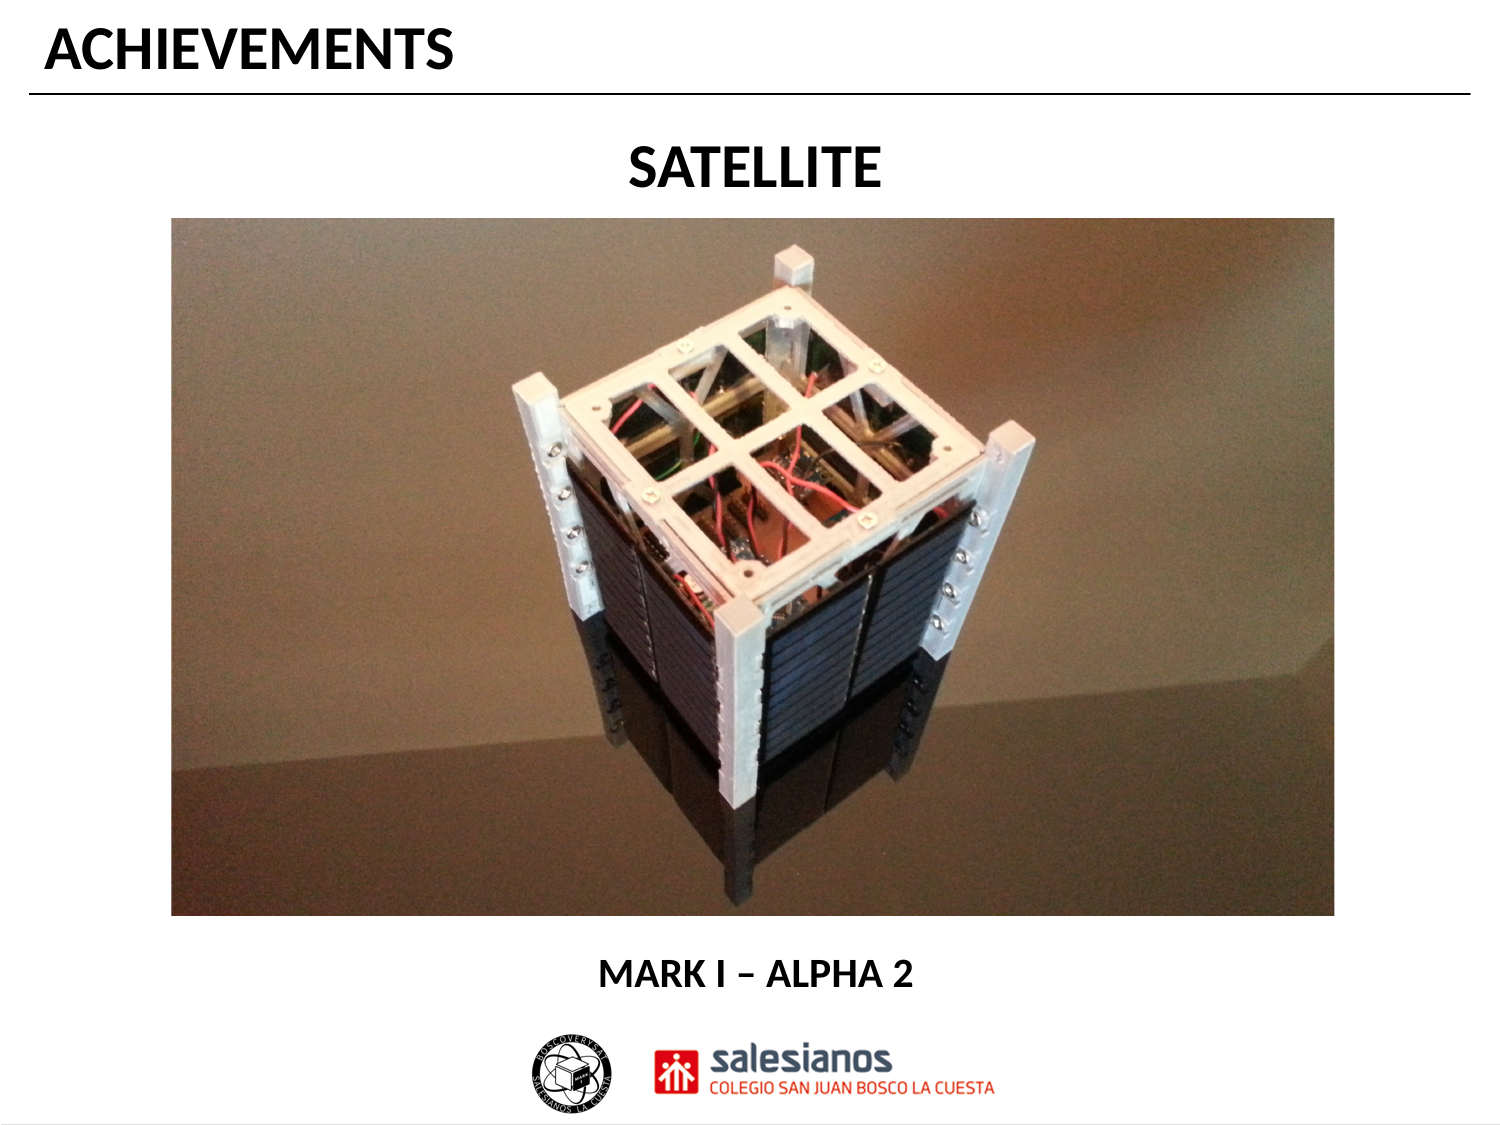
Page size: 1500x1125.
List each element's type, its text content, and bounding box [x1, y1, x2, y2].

text_box SATELLITE [35, 117, 1477, 207]
picture [0, 0, 1500, 1125]
text_box MARK I – ALPHA 2 [35, 938, 1477, 1003]
text_box ACHIEVEMENTS [29, 0, 1472, 90]
